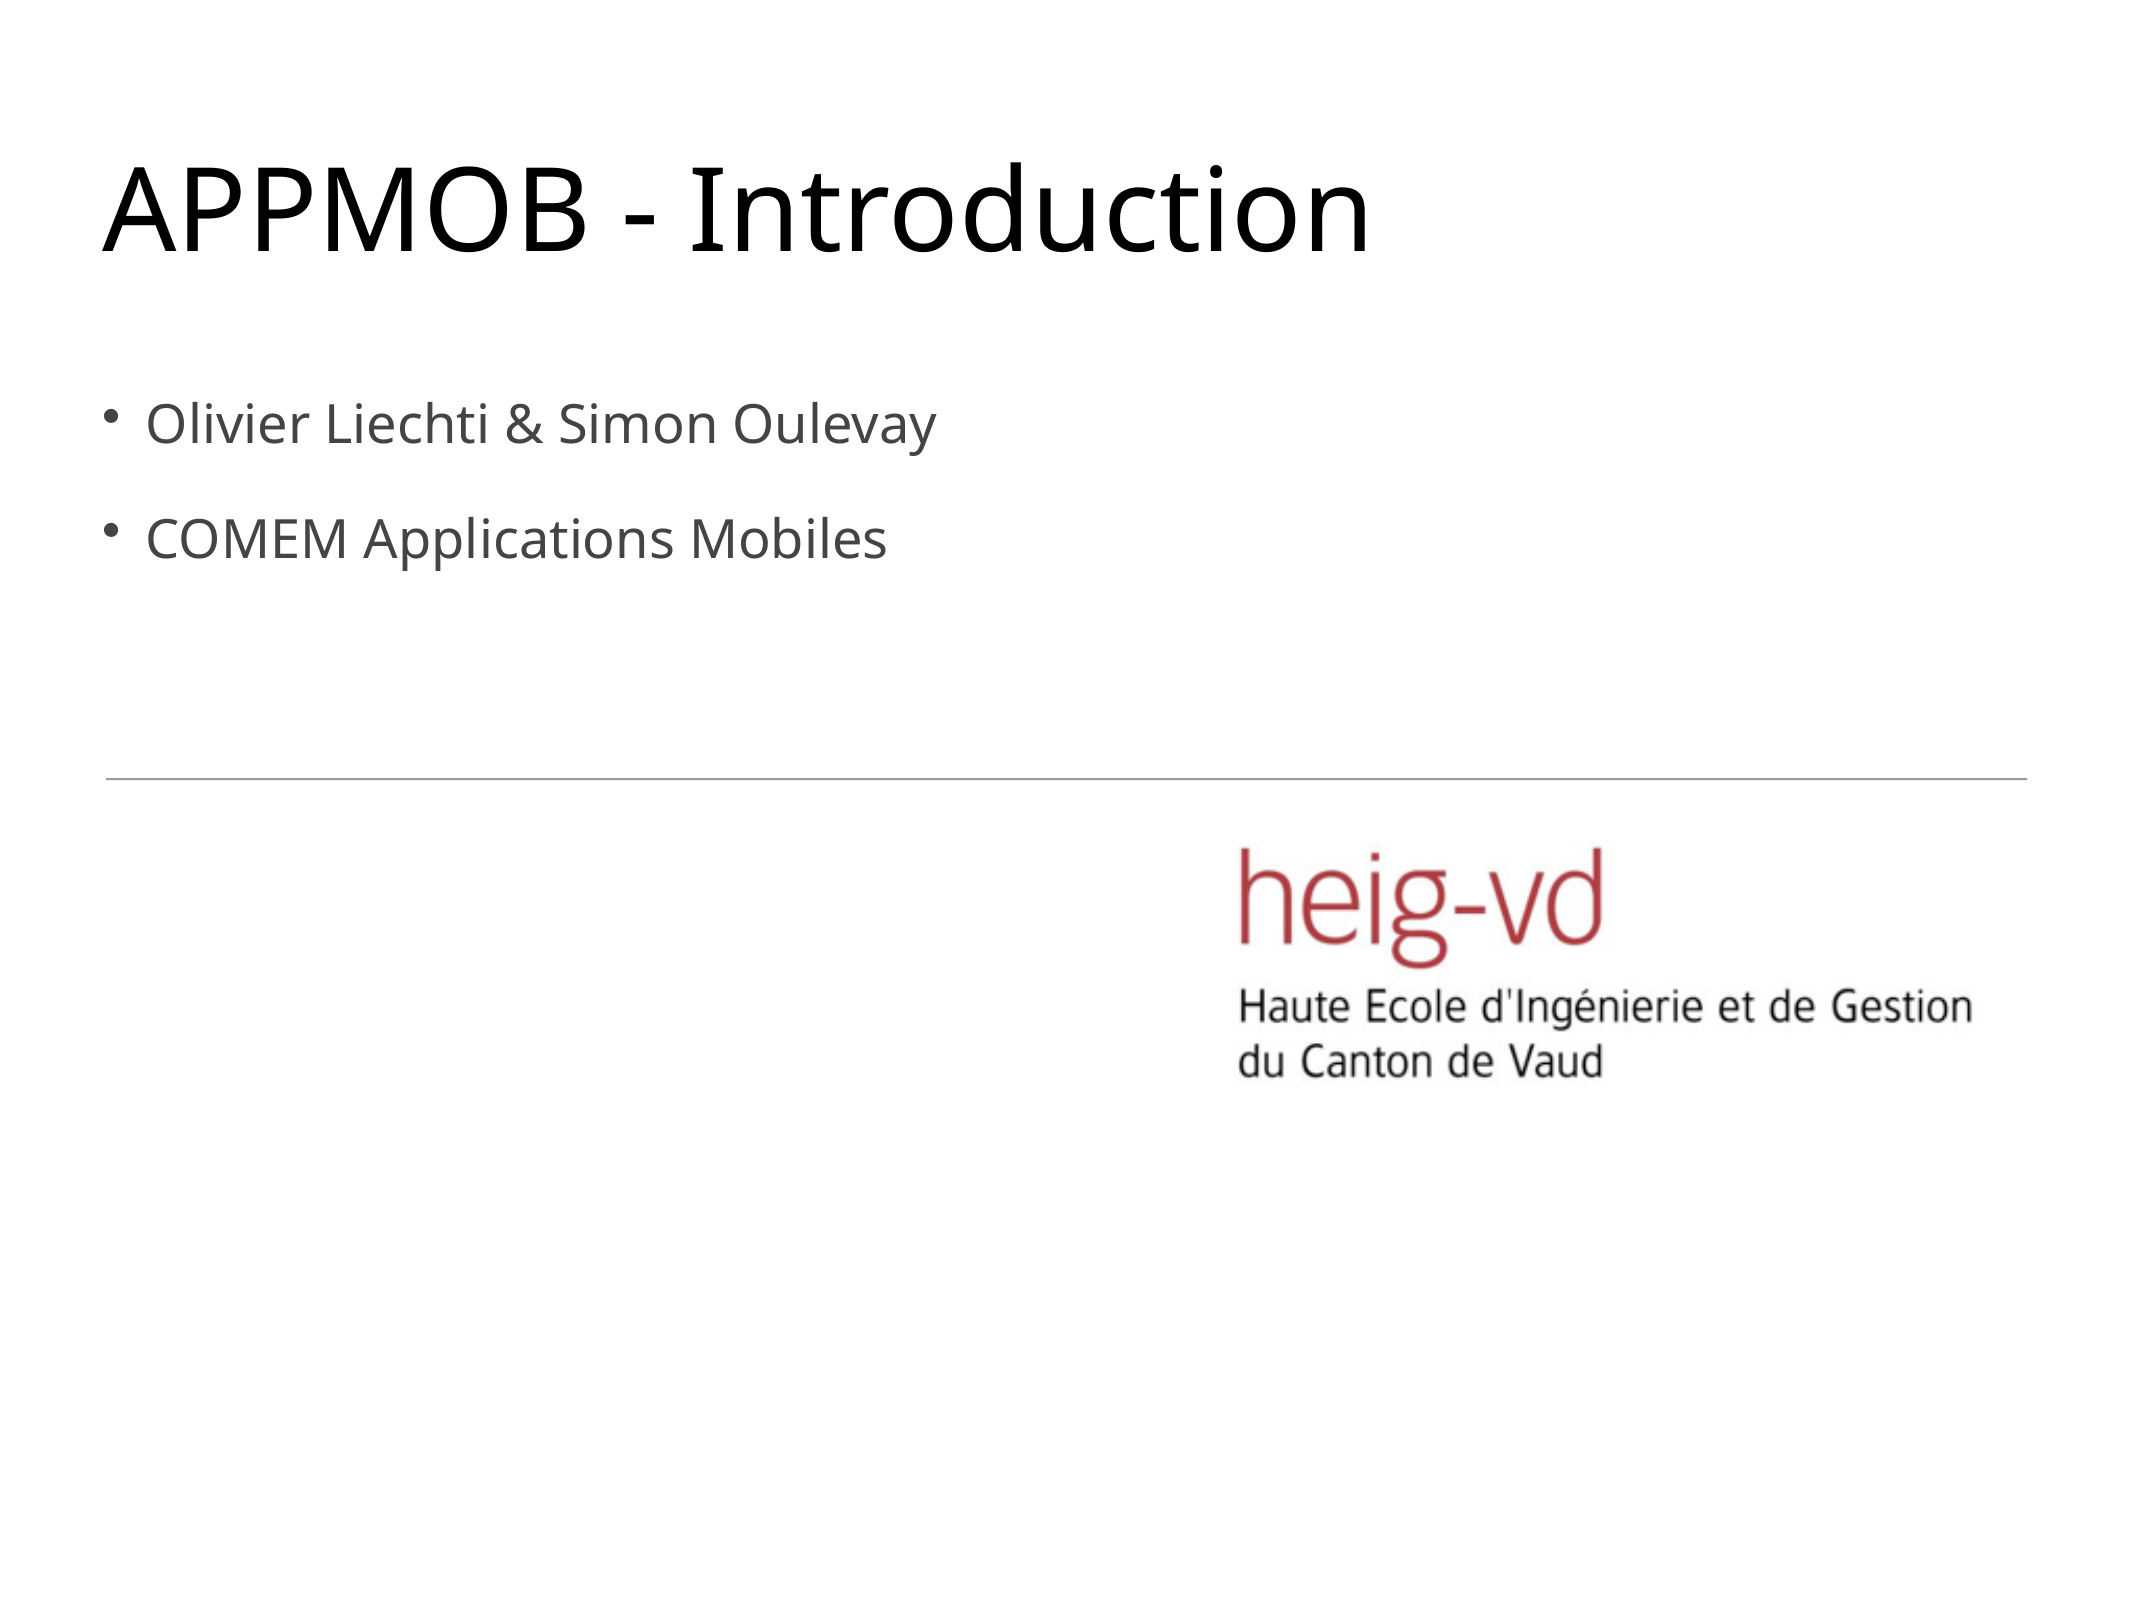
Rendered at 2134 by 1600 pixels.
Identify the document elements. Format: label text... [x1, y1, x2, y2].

subtitle Olivier Liechti & Simon Oulevay COMEM Applications Mobiles [93, 381, 2040, 1459]
title APPMOB - Introduction [93, 54, 2040, 284]
